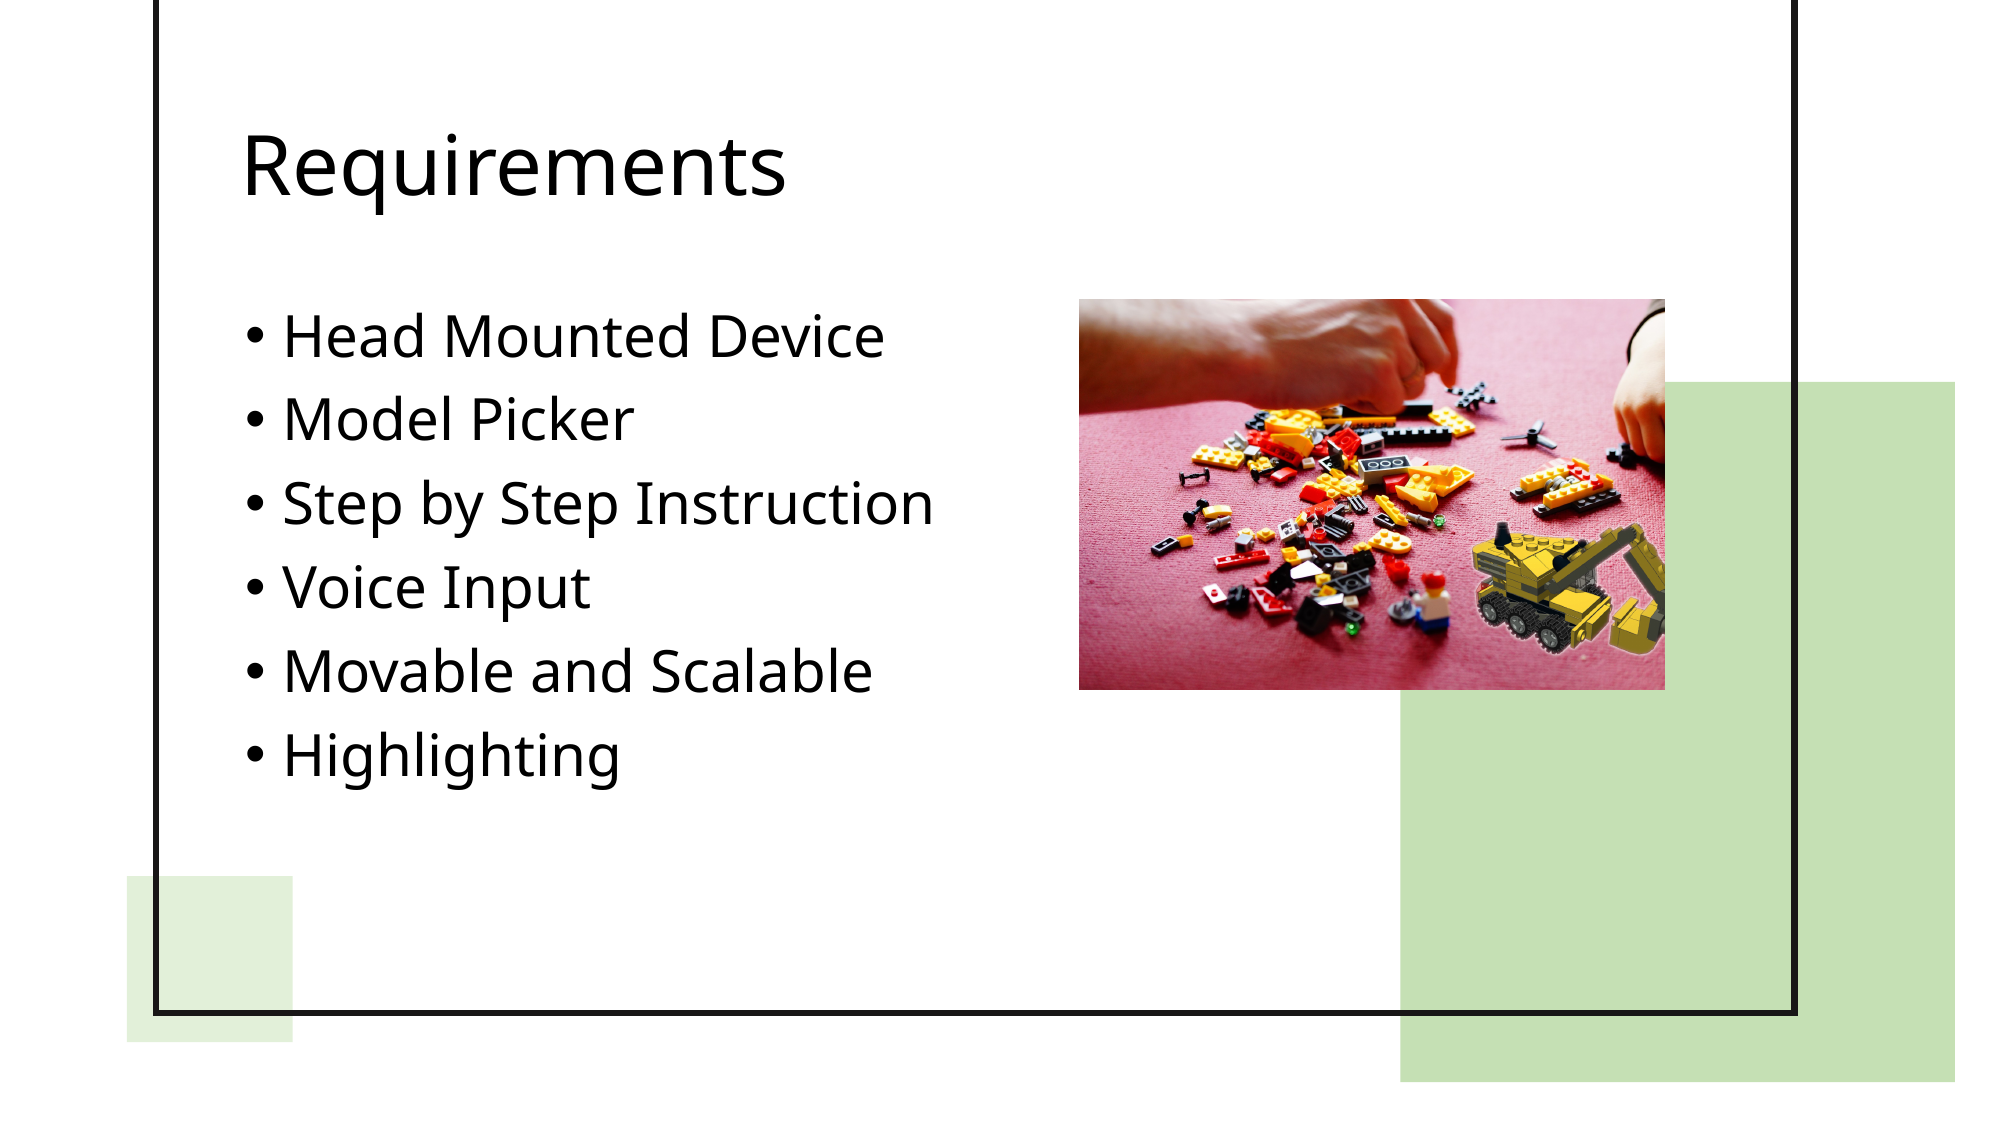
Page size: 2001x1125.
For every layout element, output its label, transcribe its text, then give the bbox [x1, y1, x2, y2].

text_box Head Mounted Device Model Picker Step by Step Instruction Voice Input Movable and Scalable Highlighting [230, 299, 1955, 1013]
text_box Requirements [225, 59, 1951, 277]
picture [1079, 299, 1665, 690]
